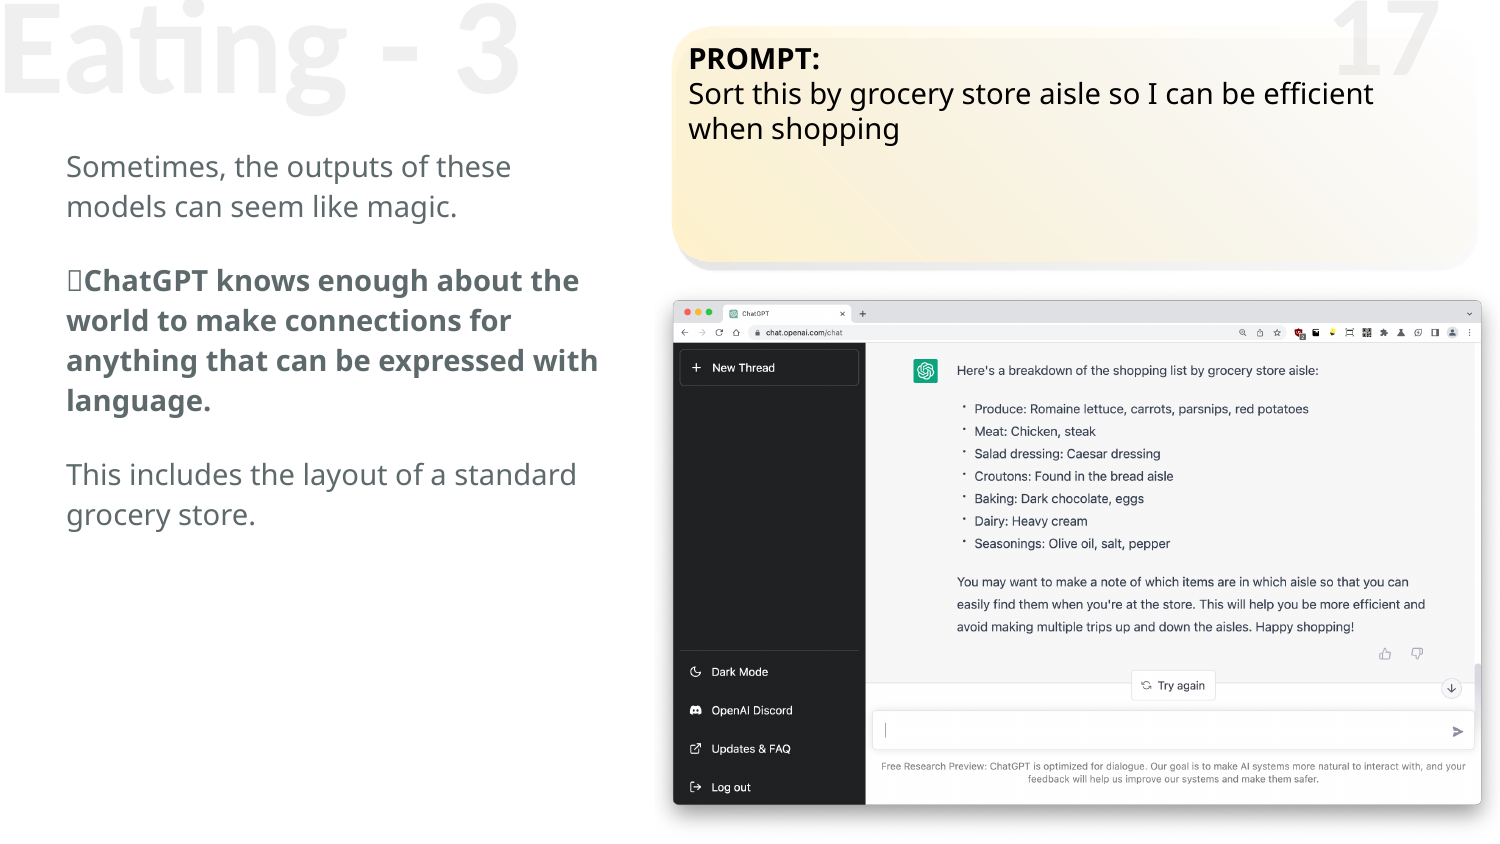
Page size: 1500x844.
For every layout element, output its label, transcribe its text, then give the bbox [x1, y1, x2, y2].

list Sometimes, the outputs of these models can seem like magic. 💡ChatGPT knows enough about the world to make connections for anything that can be expressed with language. This includes the layout of a standard grocery store. [51, 128, 615, 811]
subtitle Sort this by grocery store aisle so I can be efficient when shopping [673, 60, 1471, 251]
picture [654, 280, 1500, 844]
title Eating - 3 [0, 0, 1435, 91]
